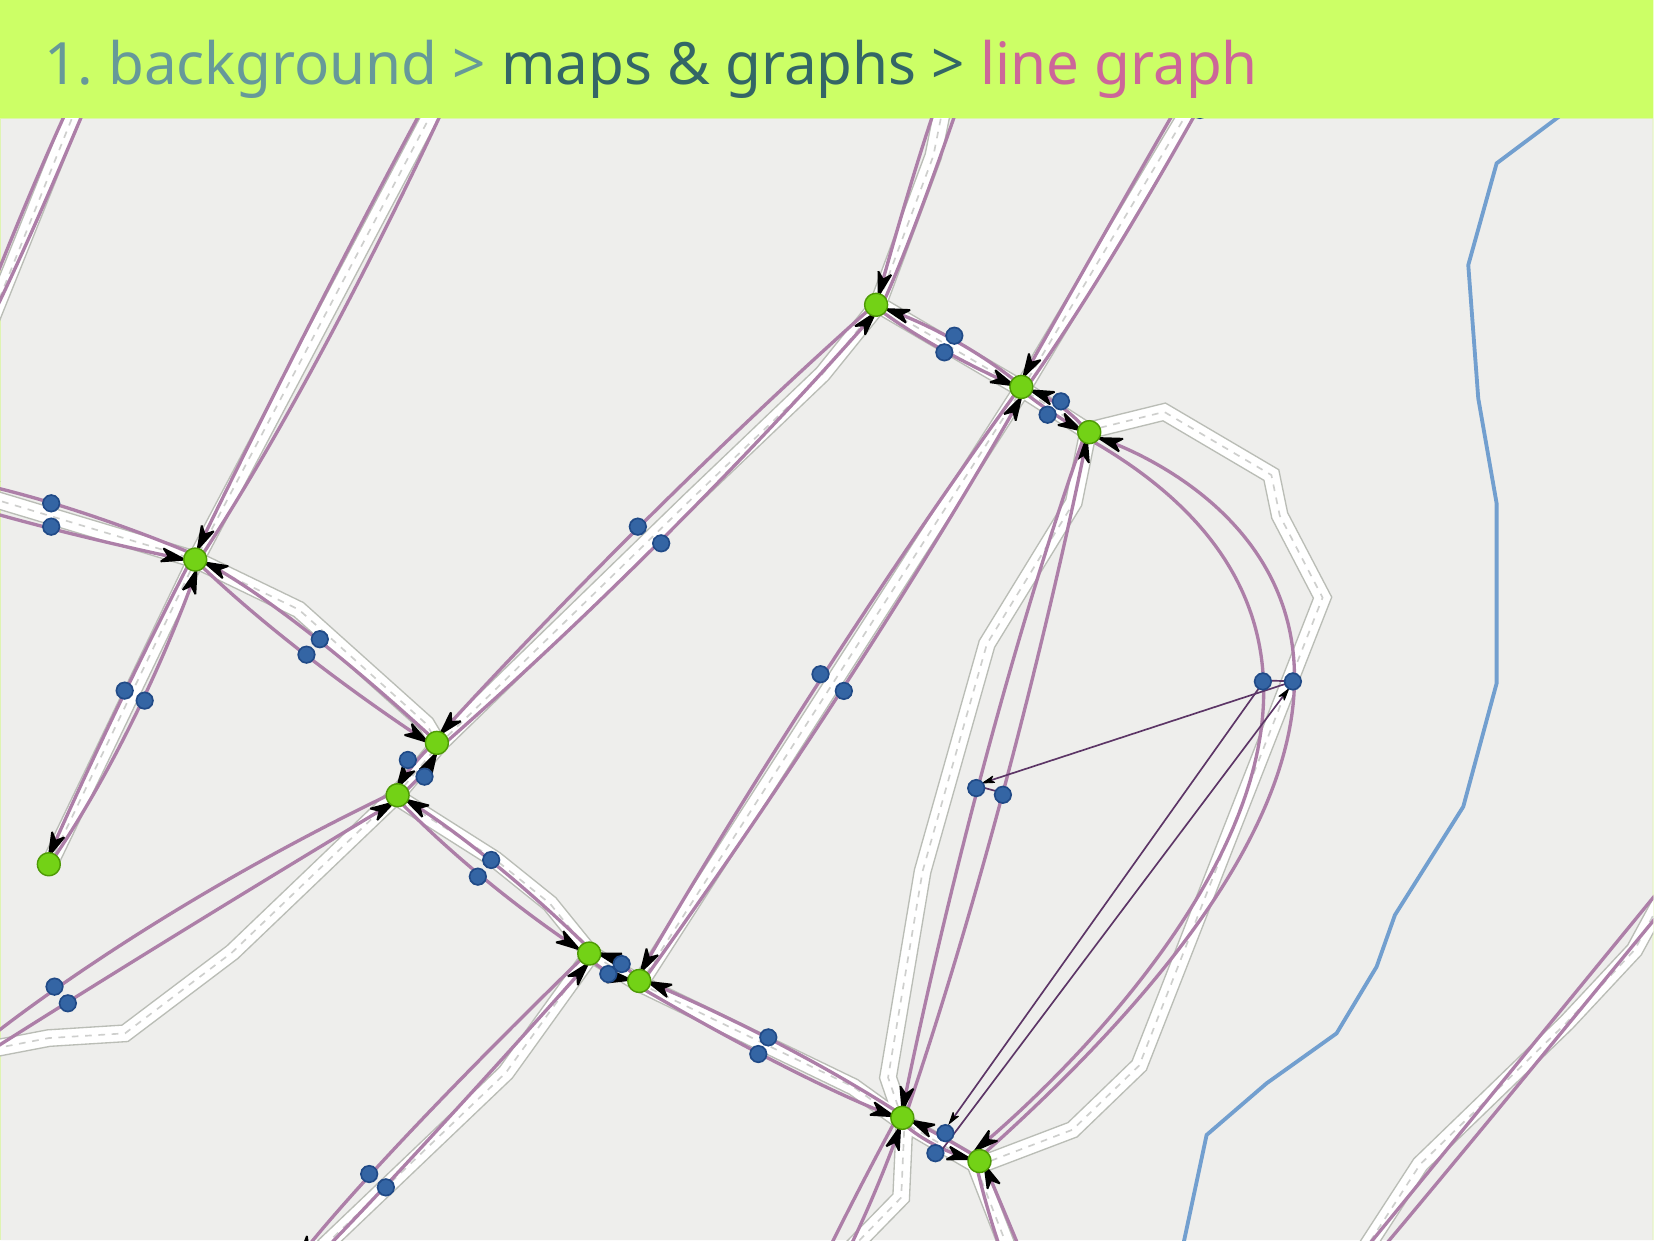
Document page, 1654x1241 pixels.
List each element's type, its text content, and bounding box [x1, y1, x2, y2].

picture [0, 118, 1654, 1241]
text_box 1. background > maps & graphs > line graph [29, 14, 1130, 118]
